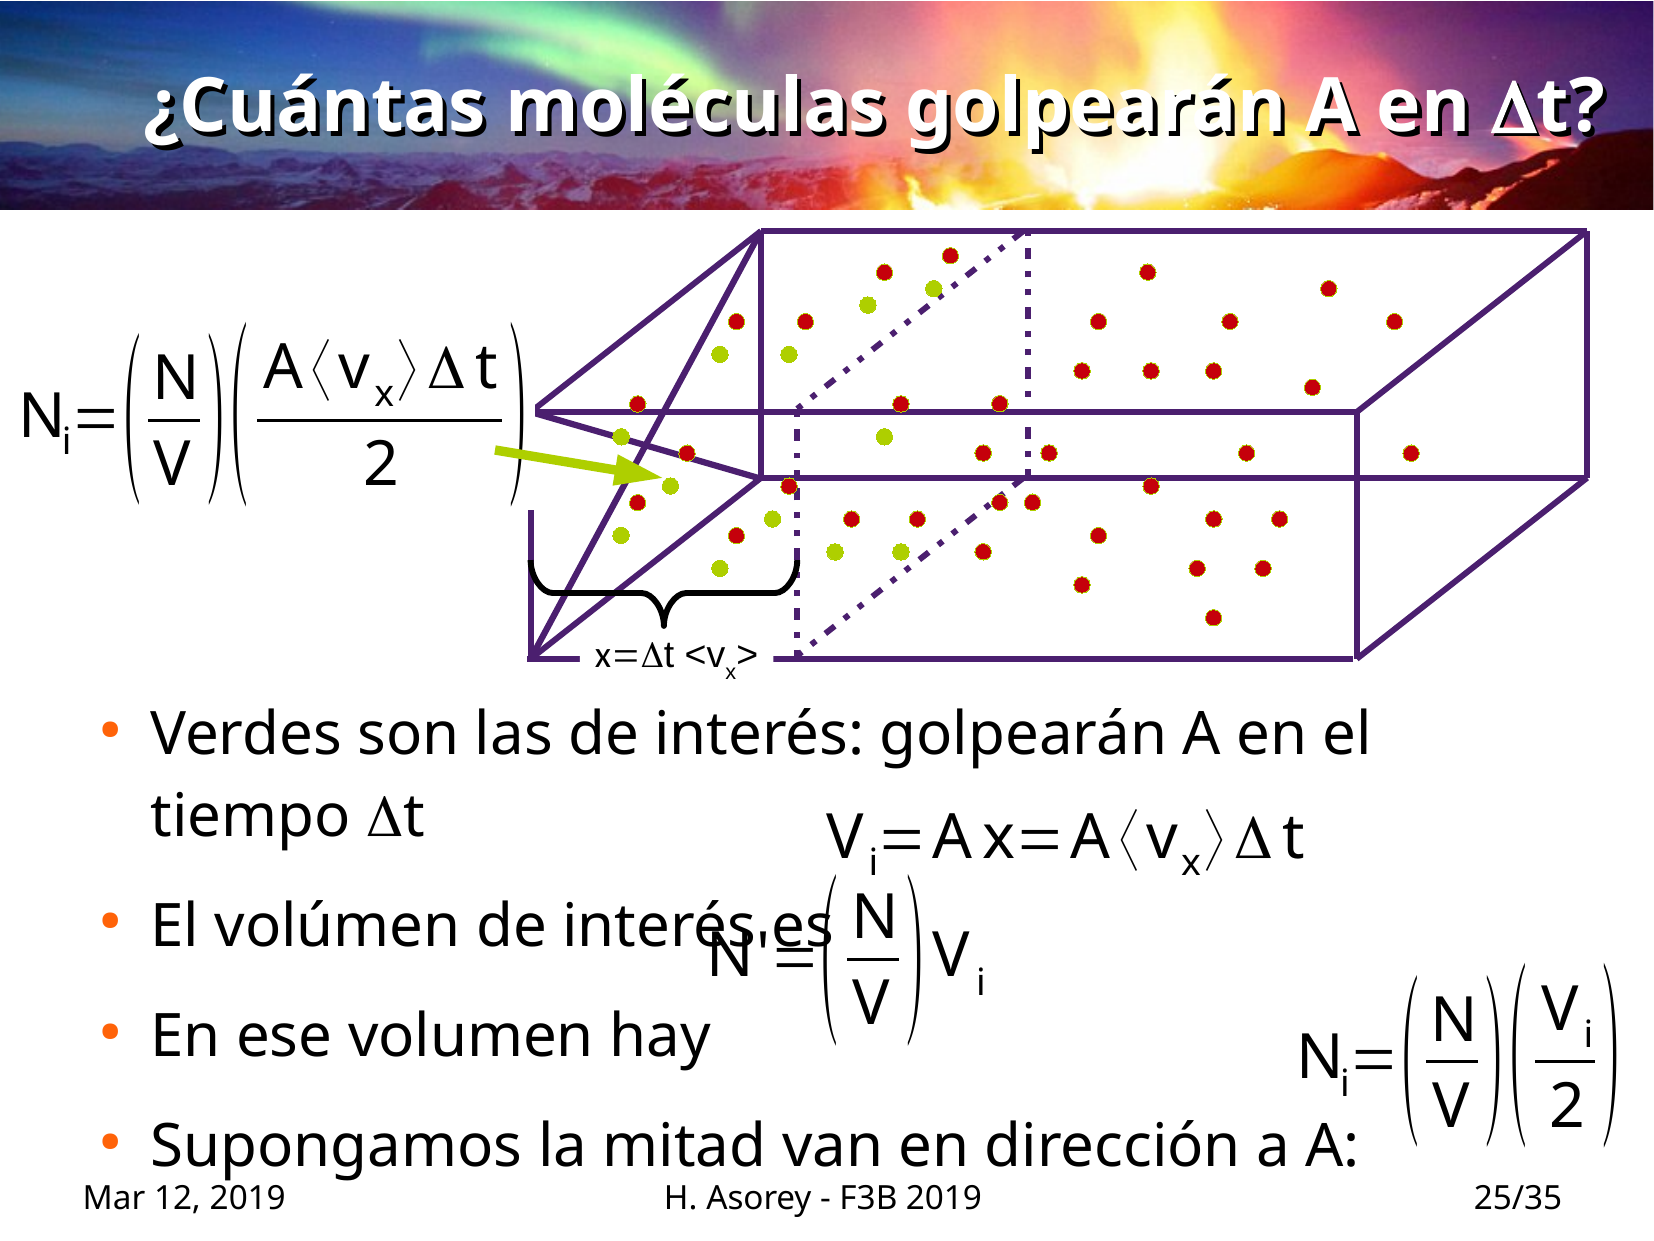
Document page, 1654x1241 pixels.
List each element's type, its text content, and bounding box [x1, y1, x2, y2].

chart [1290, 960, 1629, 1152]
text_box [892, 543, 910, 561]
text_box [1386, 313, 1403, 330]
text_box [780, 346, 798, 363]
text_box [1090, 313, 1107, 330]
text_box [1139, 263, 1157, 281]
text_box [1040, 444, 1058, 462]
text_box [1320, 280, 1338, 297]
text_box [629, 494, 646, 511]
text_box [1205, 510, 1223, 528]
text_box [1024, 493, 1041, 511]
text_box [1304, 379, 1321, 396]
text_box [974, 543, 992, 561]
text_box [859, 296, 877, 314]
text_box [892, 395, 910, 413]
text_box [991, 395, 1009, 412]
text_box [1205, 362, 1222, 380]
text_box [1221, 313, 1239, 330]
text_box [826, 543, 844, 561]
text_box [711, 560, 729, 577]
text_box [1402, 444, 1420, 462]
text_box [797, 313, 814, 330]
text_box [764, 510, 781, 528]
text_box [991, 494, 1009, 511]
text_box [876, 428, 893, 446]
chart [699, 797, 1313, 1049]
picture [0, 1, 1654, 210]
text_box [1073, 362, 1091, 380]
text_box [843, 510, 860, 528]
text_box [1142, 362, 1160, 380]
text_box [942, 247, 959, 264]
list Verdes son las de interés: golpearán A en el tiempo Dt El volúmen de interés es En ese volumen hay Supongamos la mitad van en dirección a A: [82, 690, 1571, 1186]
text_box [728, 313, 745, 330]
text_box [1254, 560, 1272, 577]
text_box [1188, 560, 1206, 577]
text_box [780, 477, 798, 495]
text_box [1205, 609, 1222, 626]
text_box [876, 263, 893, 281]
text_box [1090, 527, 1107, 544]
text_box [974, 444, 992, 462]
text_box [711, 346, 729, 363]
text_box [612, 527, 630, 544]
text_box [1073, 576, 1091, 594]
text_box [728, 527, 745, 544]
text_box [1271, 510, 1288, 528]
text_box [909, 510, 926, 528]
text_box [1238, 444, 1255, 462]
chart [11, 318, 536, 511]
text_box [1142, 477, 1160, 495]
text_box [678, 444, 696, 462]
text_box [629, 395, 647, 413]
text_box [925, 280, 943, 297]
text_box x=Dt <vx> [579, 625, 774, 703]
text_box [612, 428, 630, 446]
title ¿Cuántas moléculas golpearán A en Dt? [45, 15, 1606, 191]
text_box [662, 477, 679, 495]
